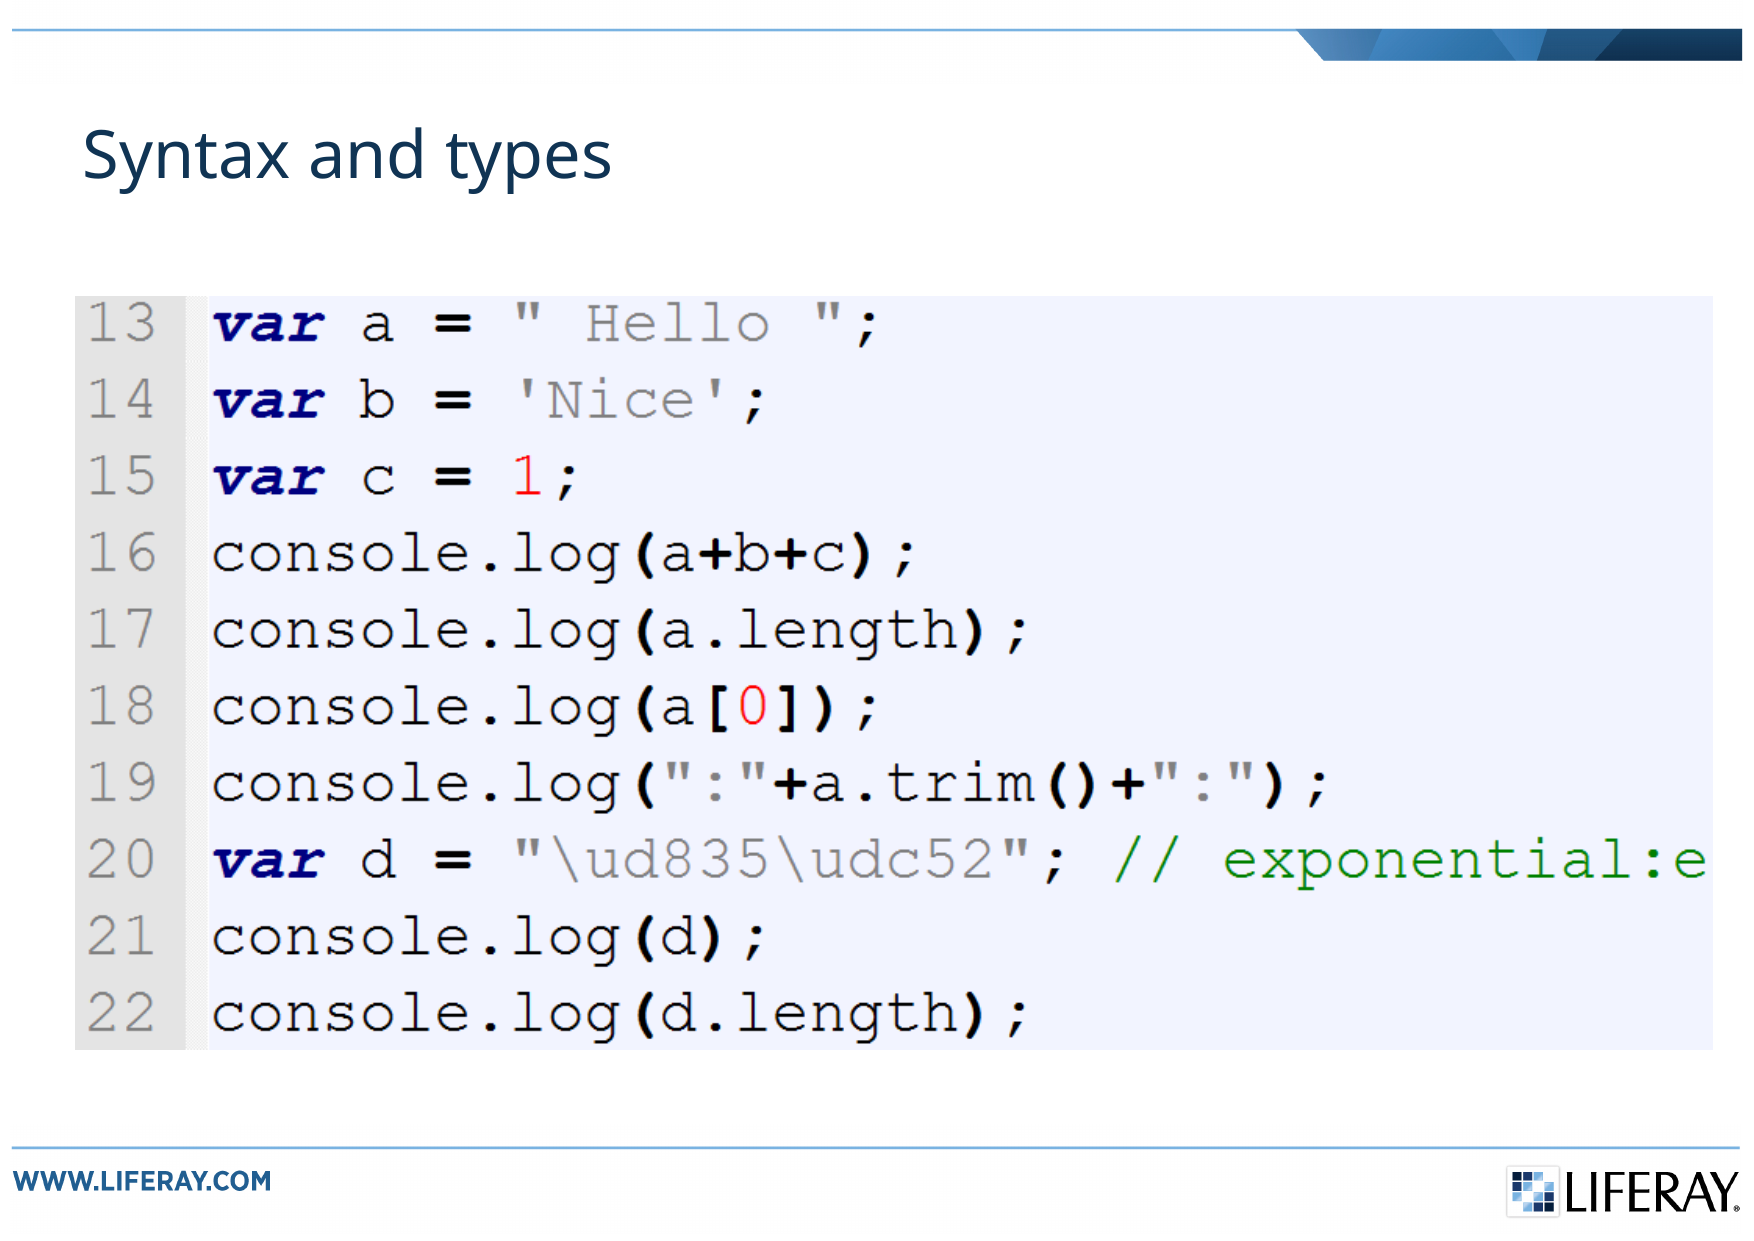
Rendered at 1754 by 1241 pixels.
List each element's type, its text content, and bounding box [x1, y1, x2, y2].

picture [12, 0, 1743, 84]
picture [75, 296, 1713, 1051]
title Syntax and types [82, 49, 1571, 257]
picture [10, 1124, 1741, 1234]
